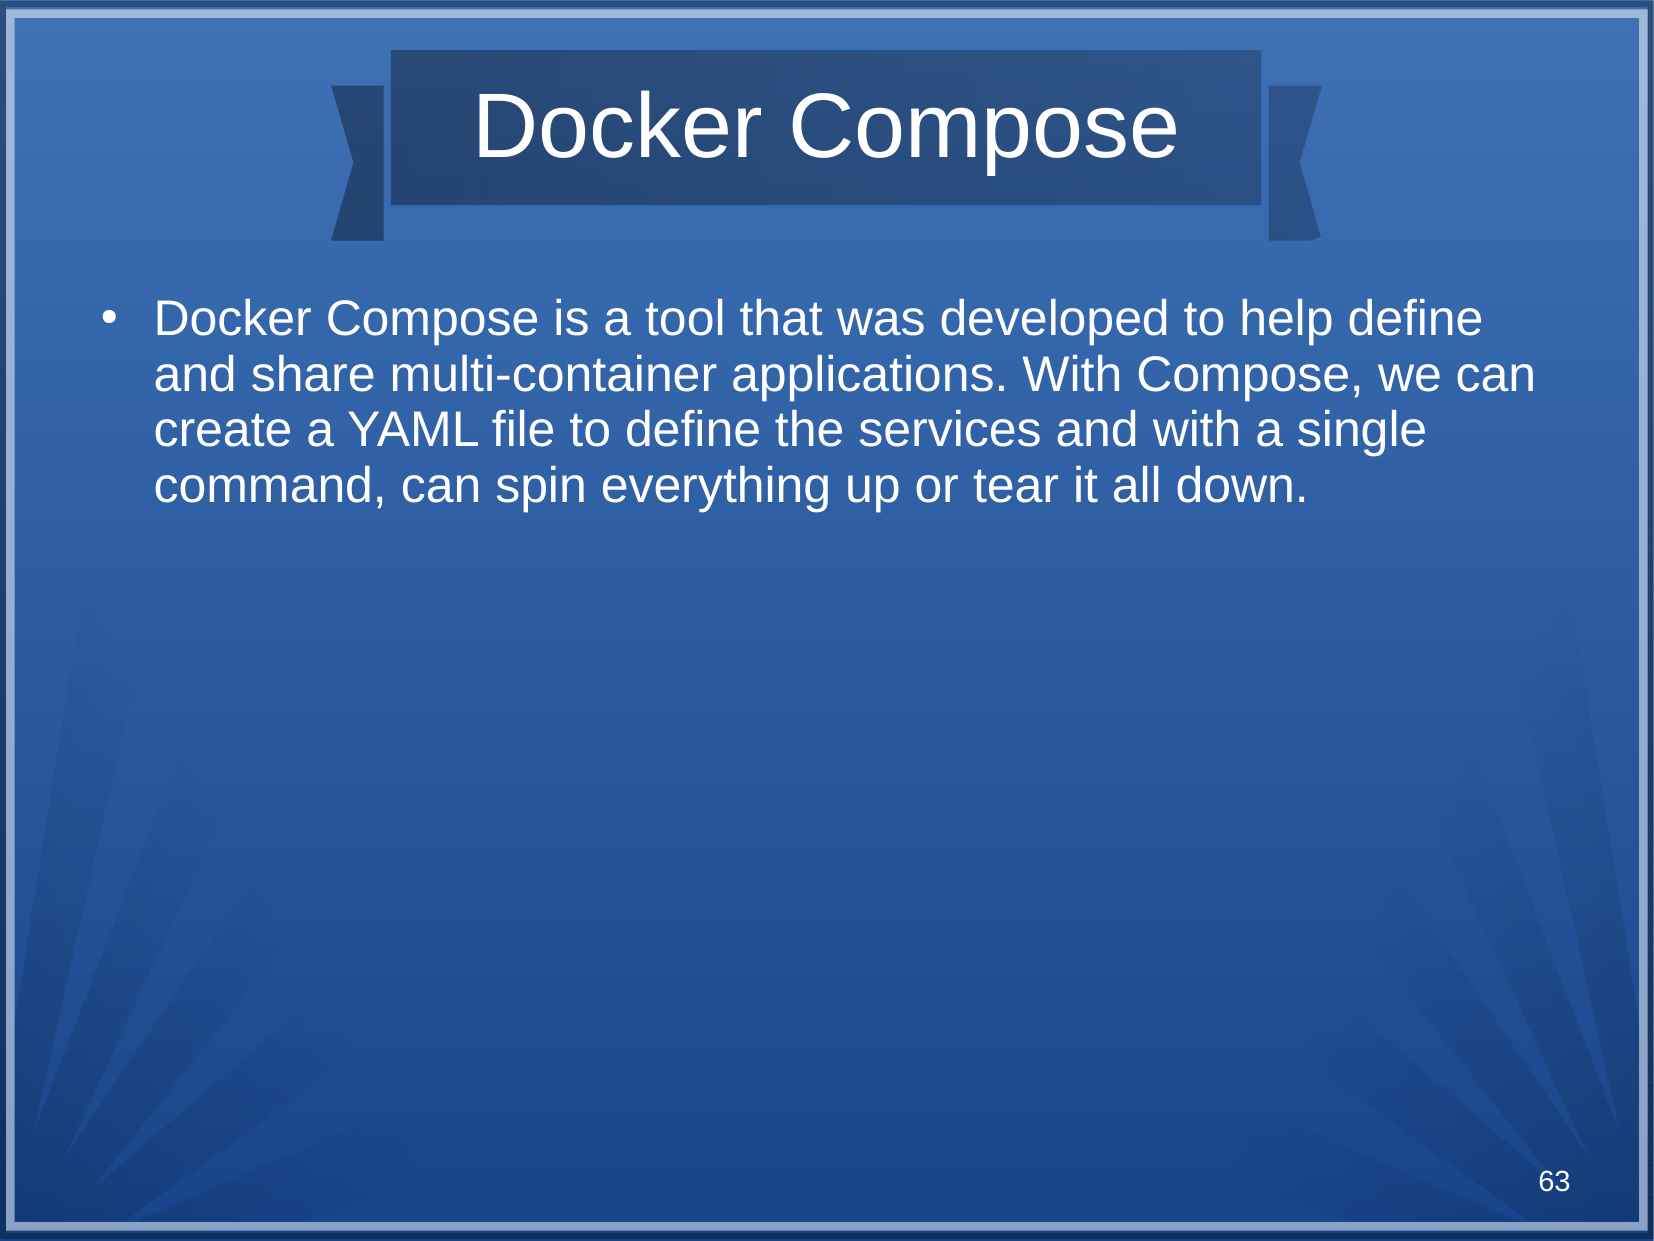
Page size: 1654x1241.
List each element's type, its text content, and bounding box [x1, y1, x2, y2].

title Docker Compose [389, 47, 1264, 205]
list Docker Compose is a tool that was developed to help define and share multi-container applications. With Compose, we can create a YAML file to define the services and with a single command, can spin everything up or tear it all down. [82, 290, 1571, 1010]
